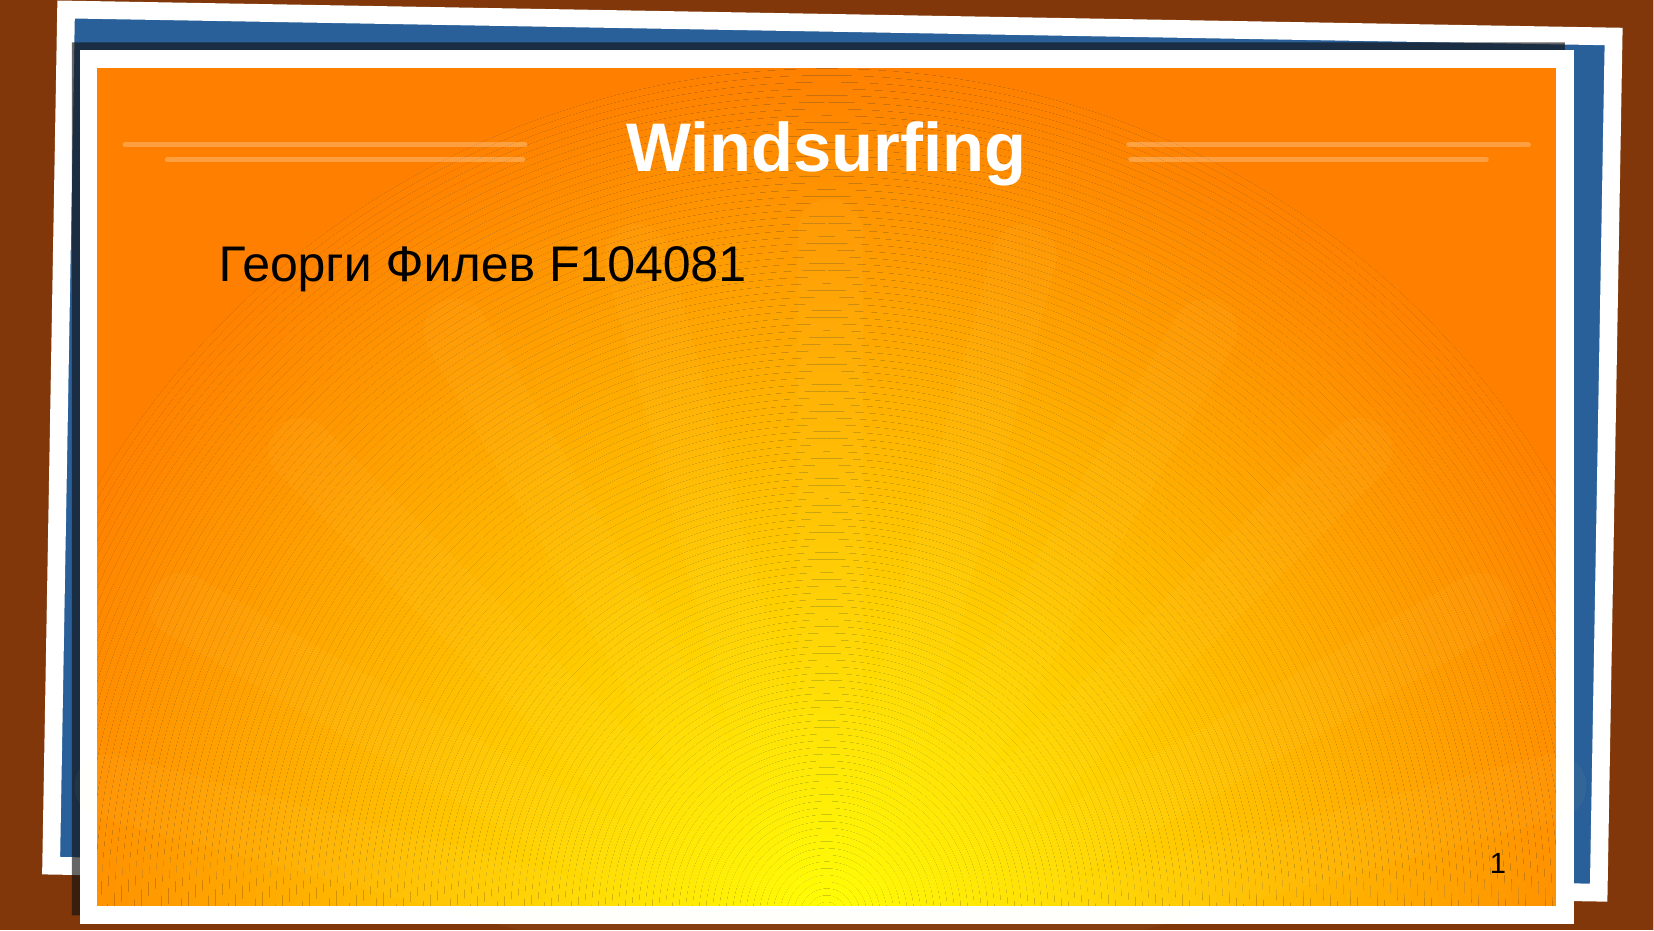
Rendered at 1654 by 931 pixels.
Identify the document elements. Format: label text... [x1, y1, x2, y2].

title Windsurfing [531, 73, 1123, 222]
list Георги Филев F104081 [147, 236, 1506, 827]
